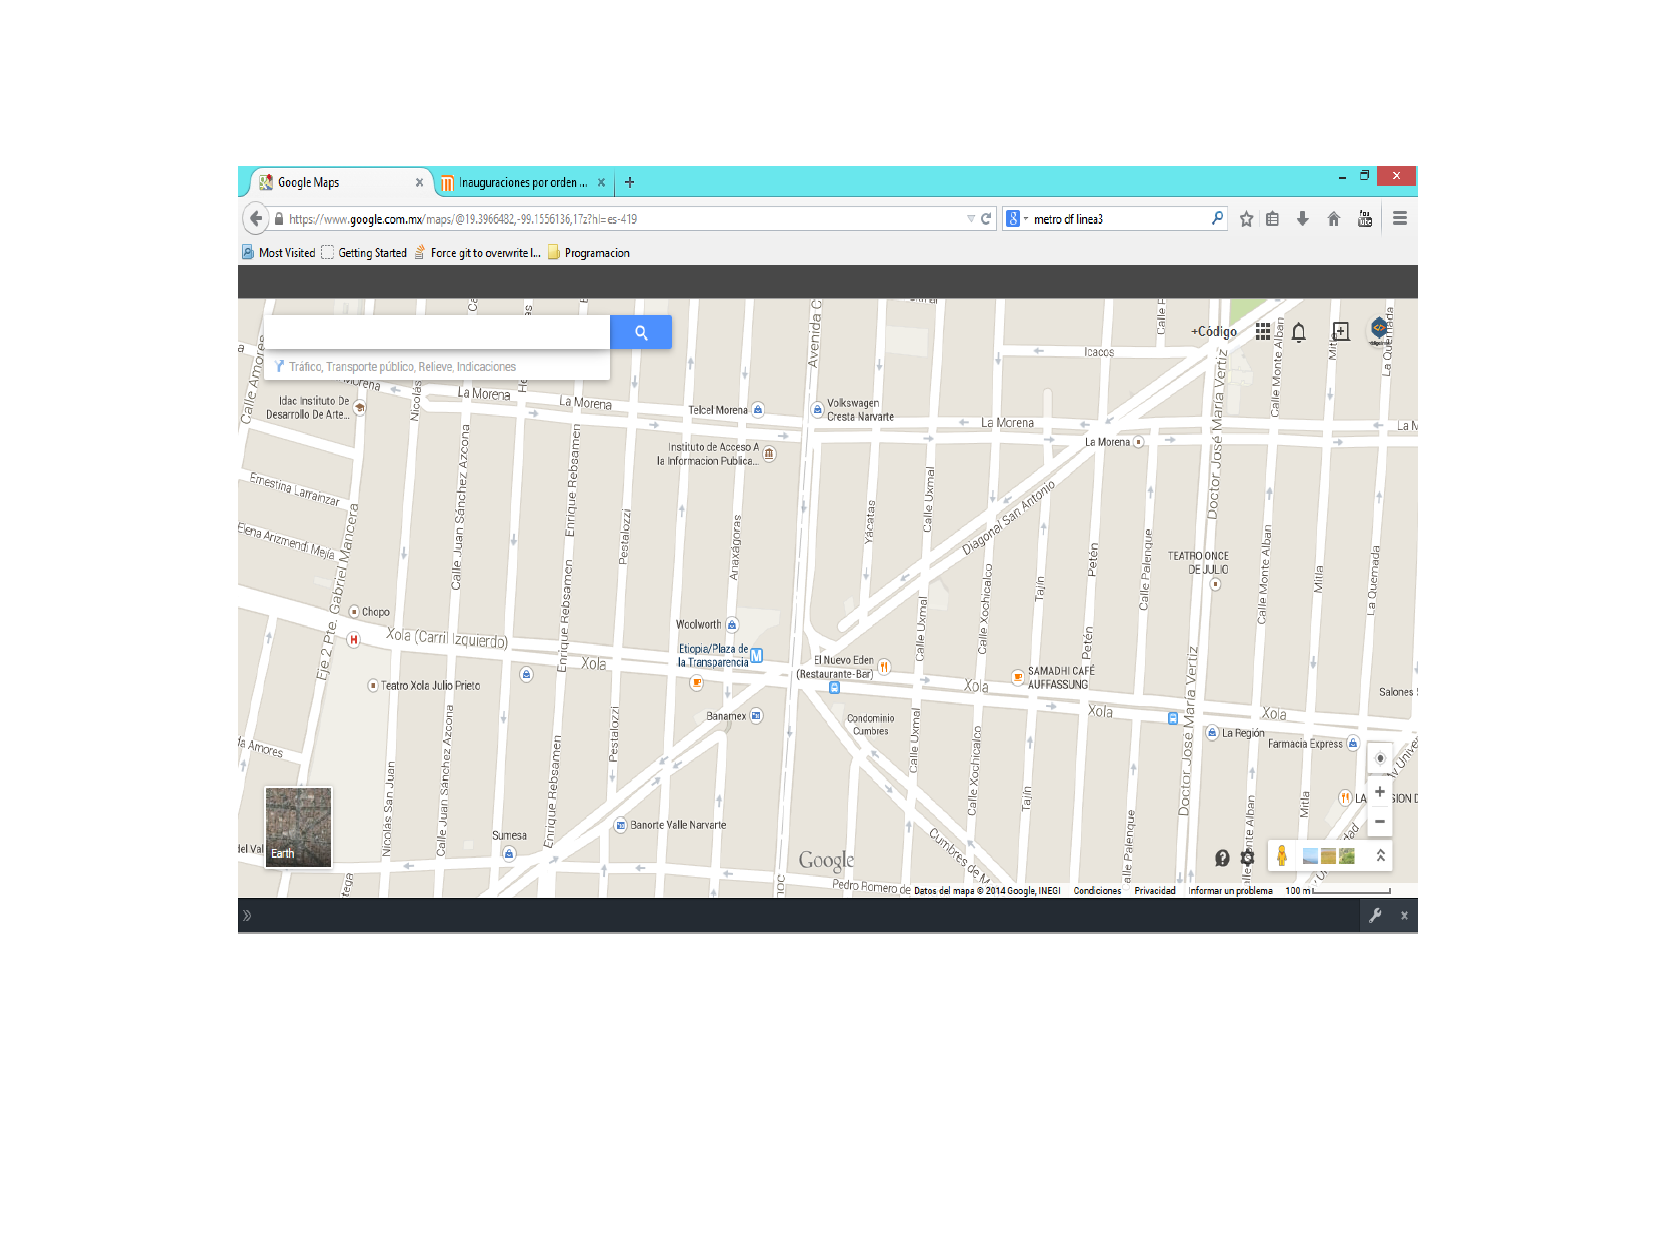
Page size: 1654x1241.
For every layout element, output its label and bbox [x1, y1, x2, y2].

picture [238, 166, 1418, 934]
